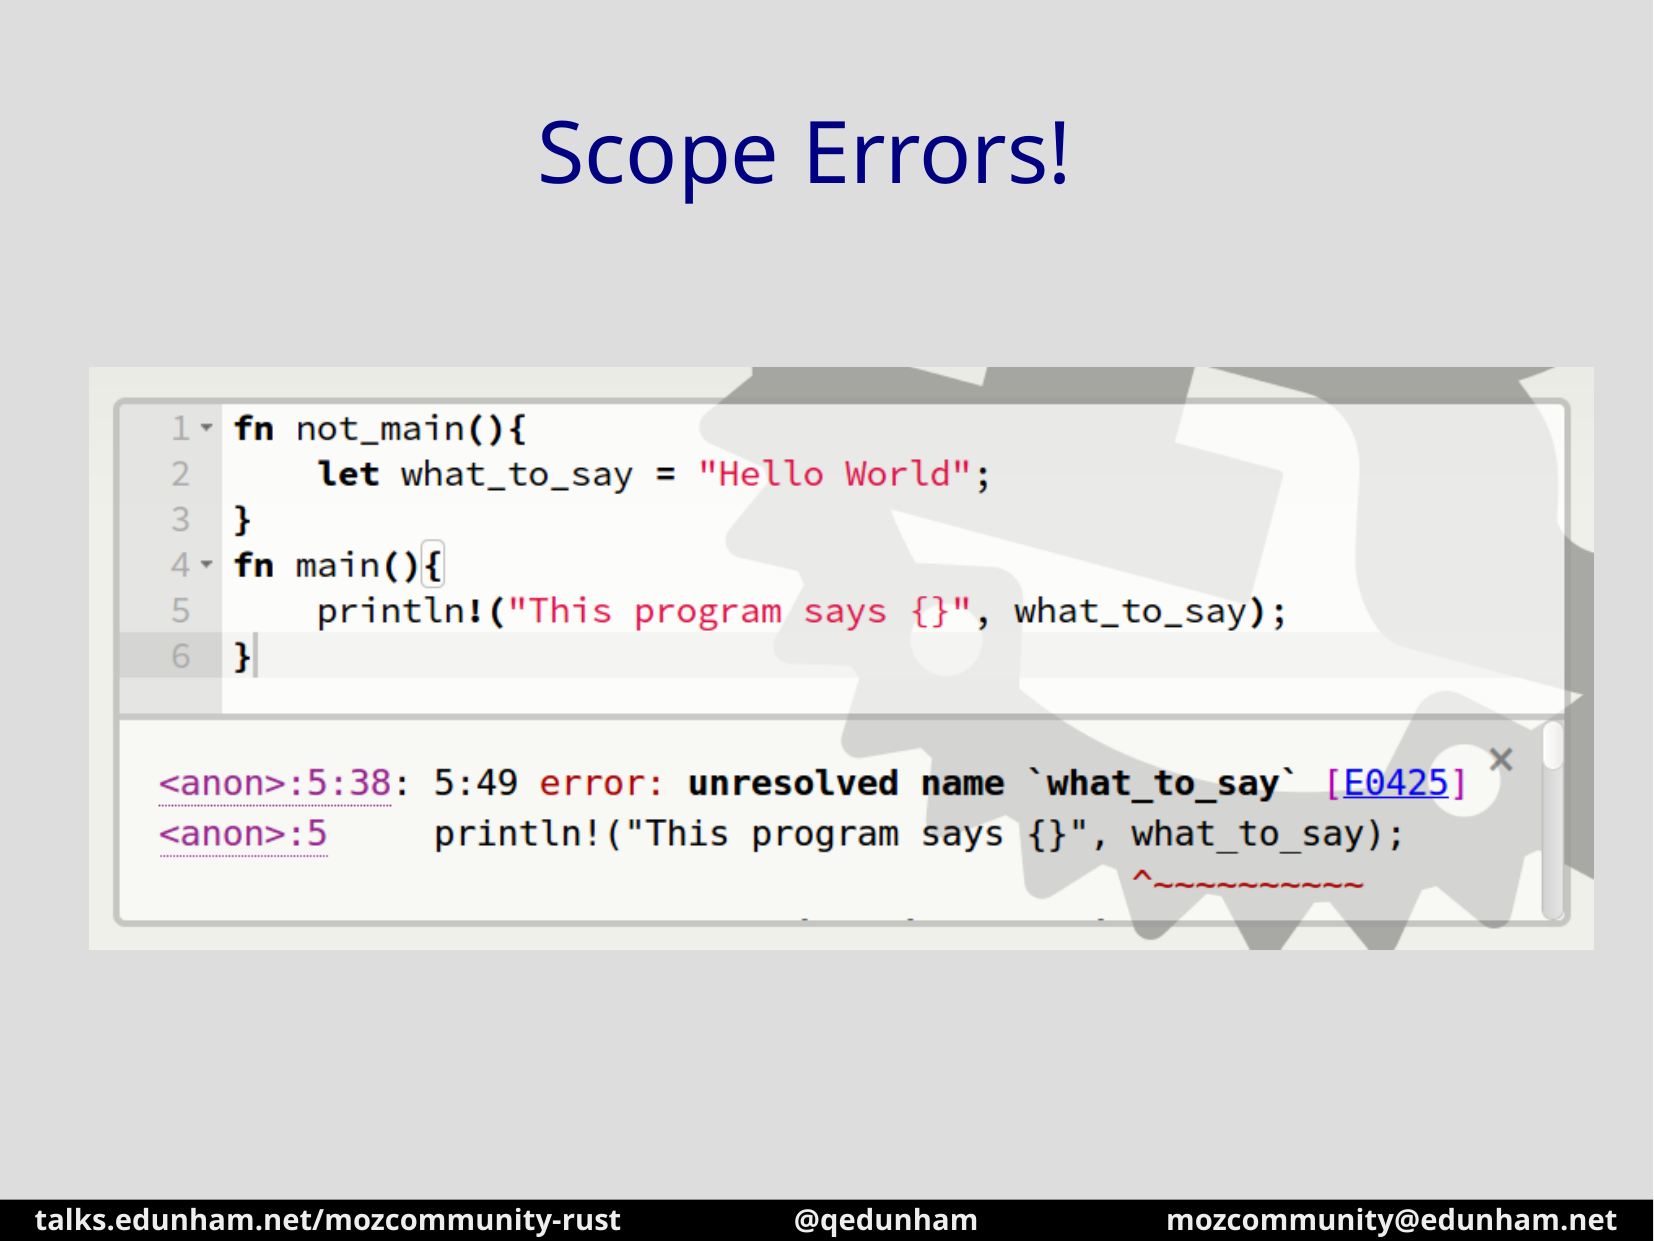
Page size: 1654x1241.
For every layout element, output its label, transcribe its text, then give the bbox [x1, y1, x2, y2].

title Scope Errors! [15, 47, 1594, 253]
picture [89, 299, 1594, 1019]
